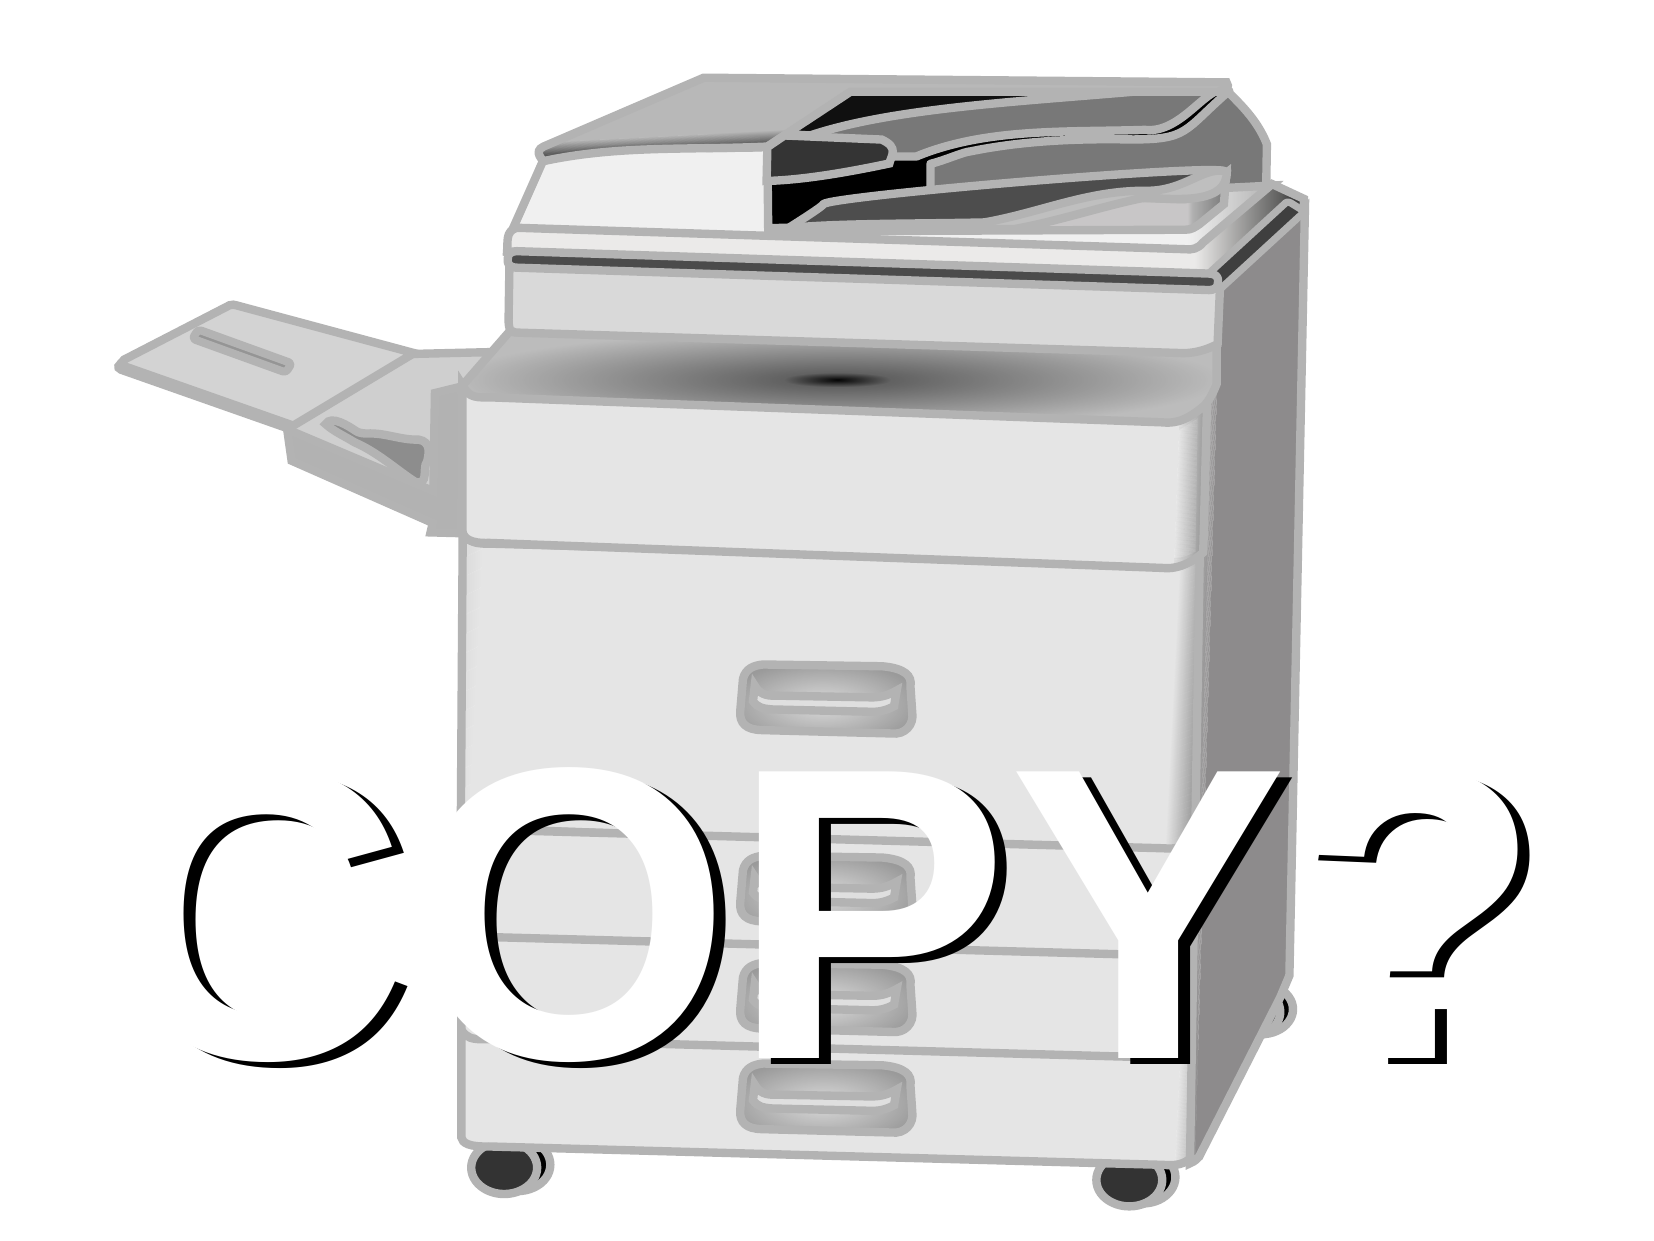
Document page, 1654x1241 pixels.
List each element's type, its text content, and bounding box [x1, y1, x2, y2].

title COPY? [92, 686, 1581, 1153]
title COPY? [80, 680, 1569, 1147]
